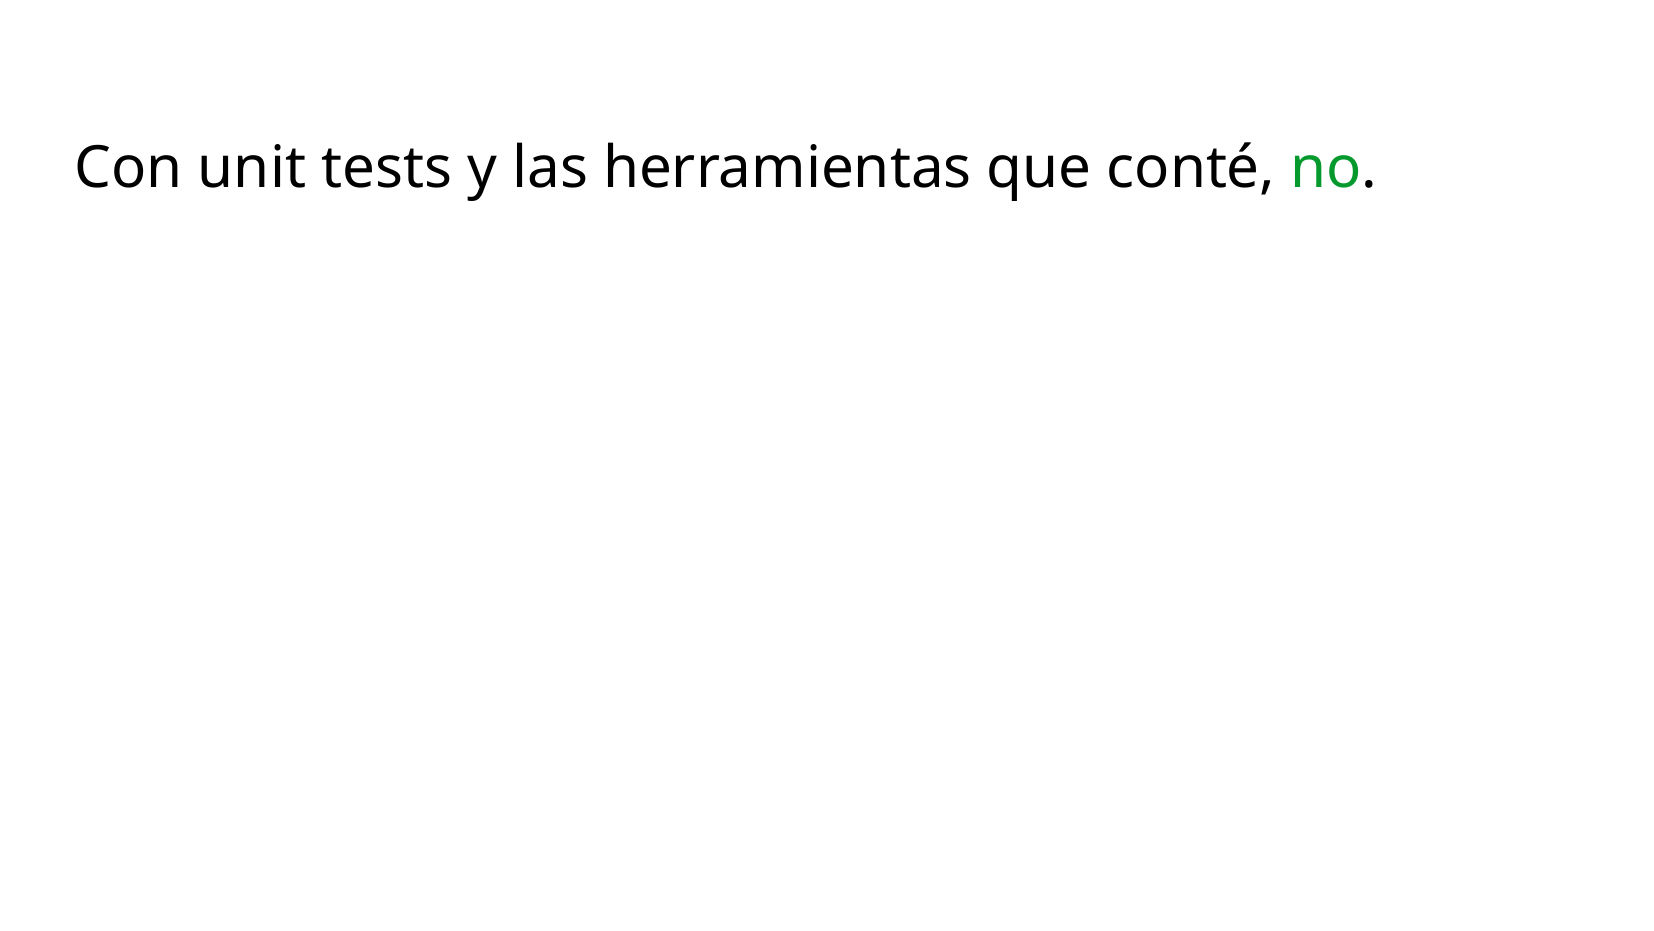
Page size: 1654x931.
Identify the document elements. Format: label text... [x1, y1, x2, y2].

text_box Con unit tests y las herramientas que conté, no. [60, 118, 1606, 794]
